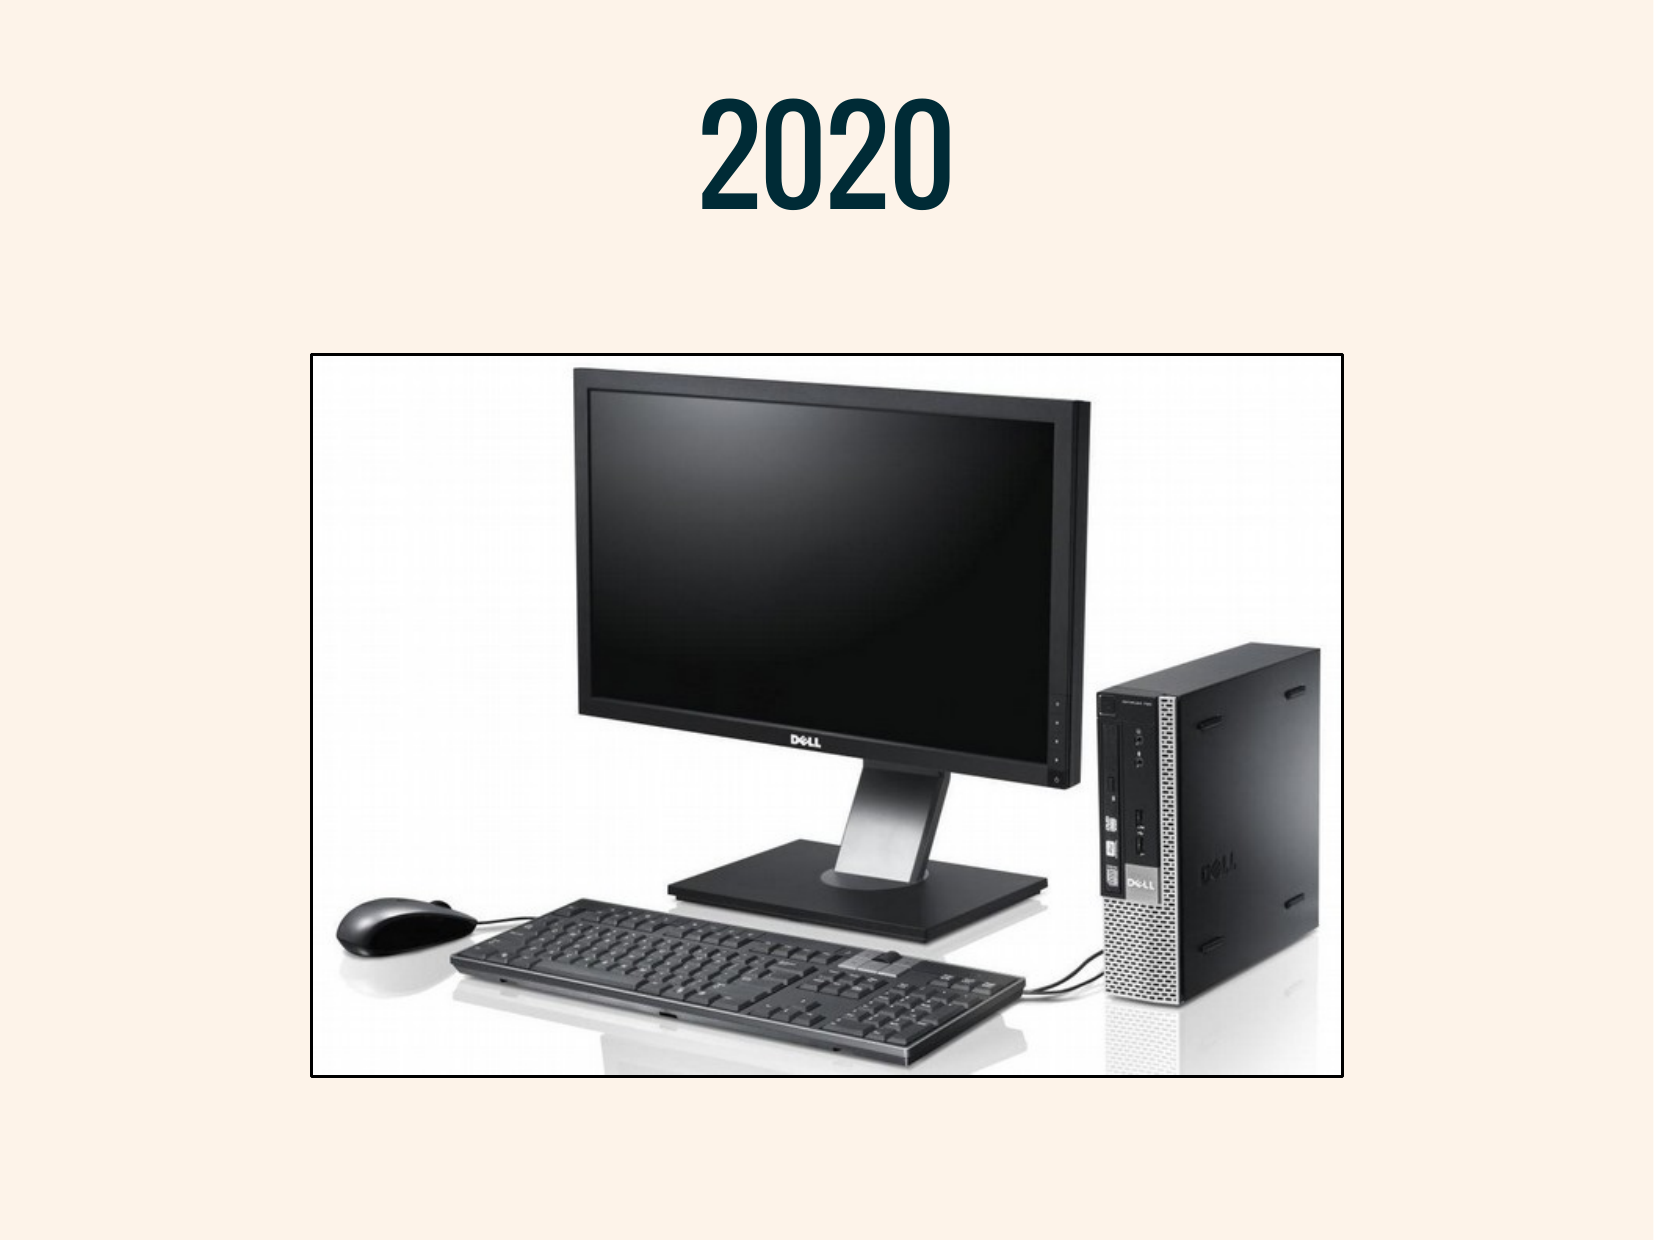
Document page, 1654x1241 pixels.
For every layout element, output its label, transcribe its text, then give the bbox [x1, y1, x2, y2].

picture [312, 355, 1341, 1075]
title 2020 [82, 49, 1571, 257]
